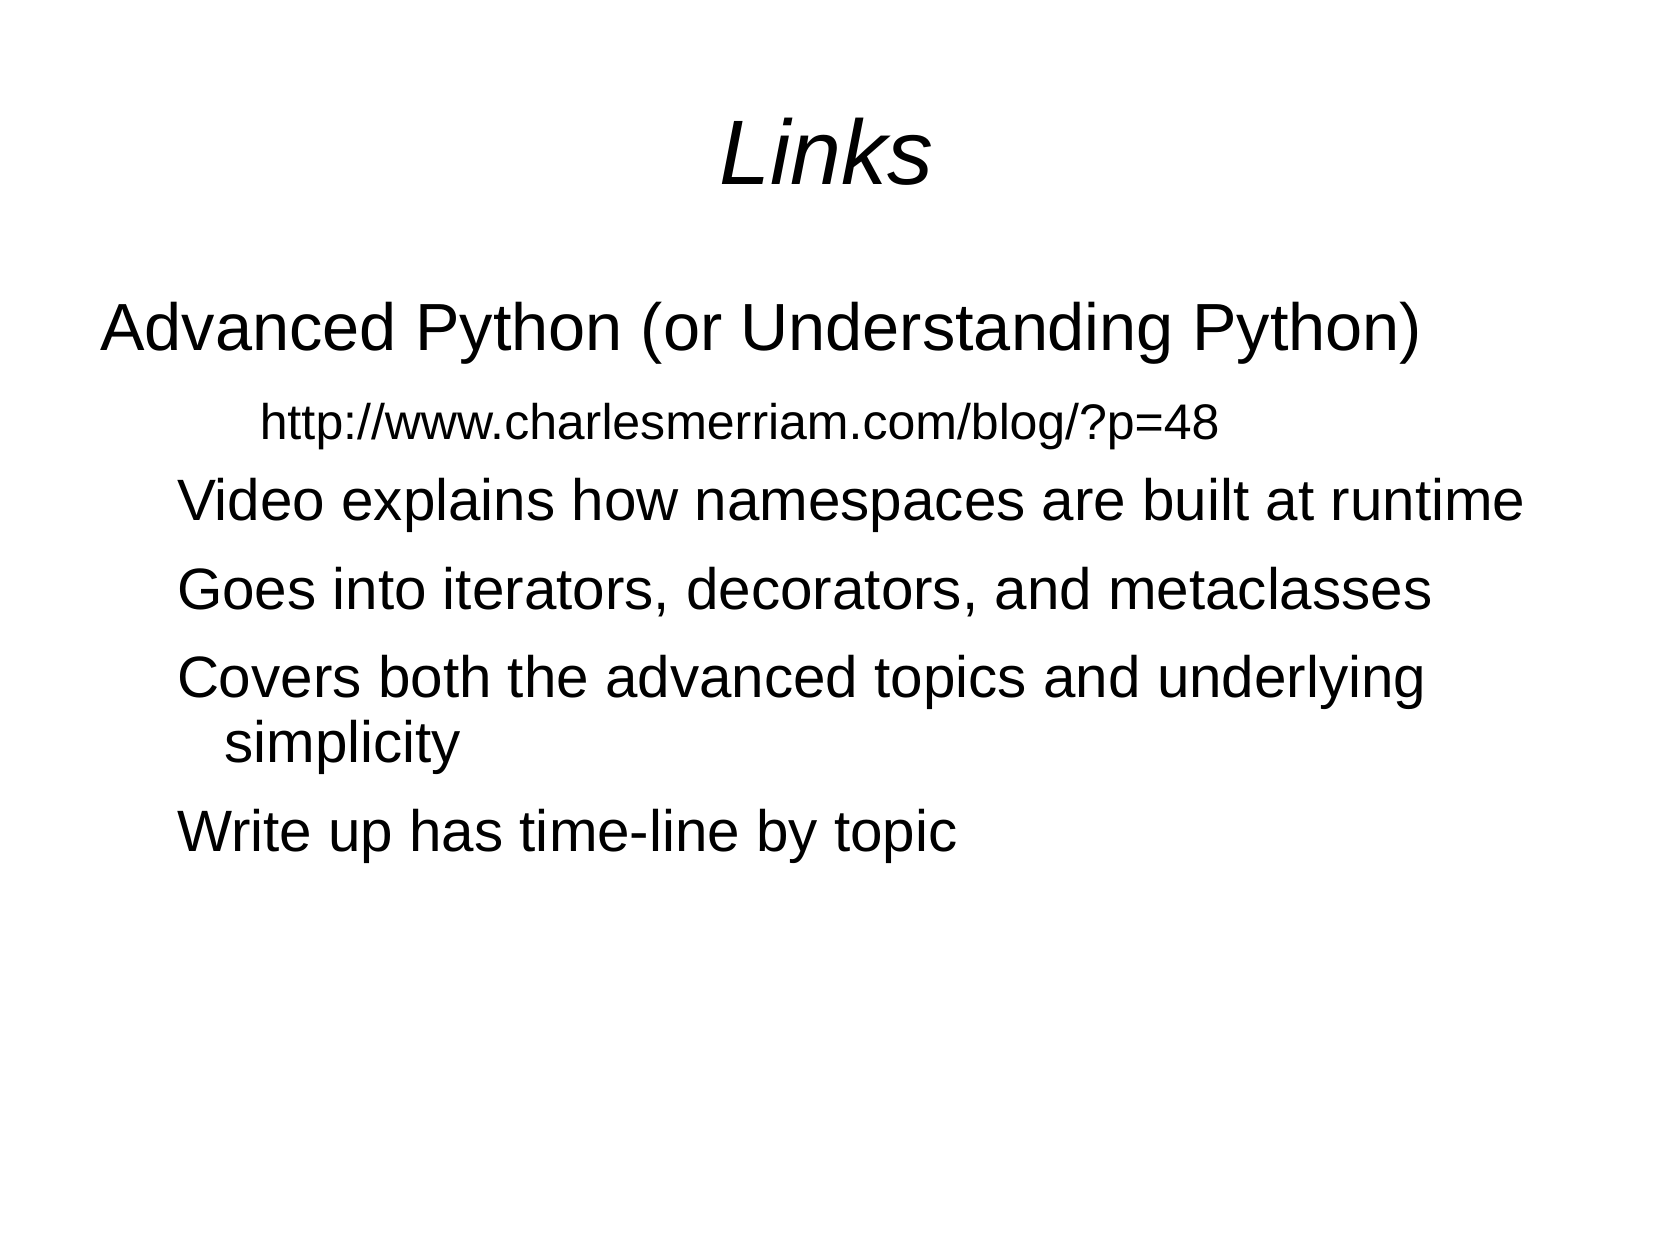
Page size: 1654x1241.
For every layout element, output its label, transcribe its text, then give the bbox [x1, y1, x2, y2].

list Advanced Python (or Understanding Python) http://www.charlesmerriam.com/blog/?p=48 Video explains how namespaces are built at runtime Goes into iterators, decorators, and metaclasses Covers both the advanced topics and underlying simplicity Write up has time-line by topic [82, 290, 1571, 1101]
title Links [82, 56, 1571, 250]
